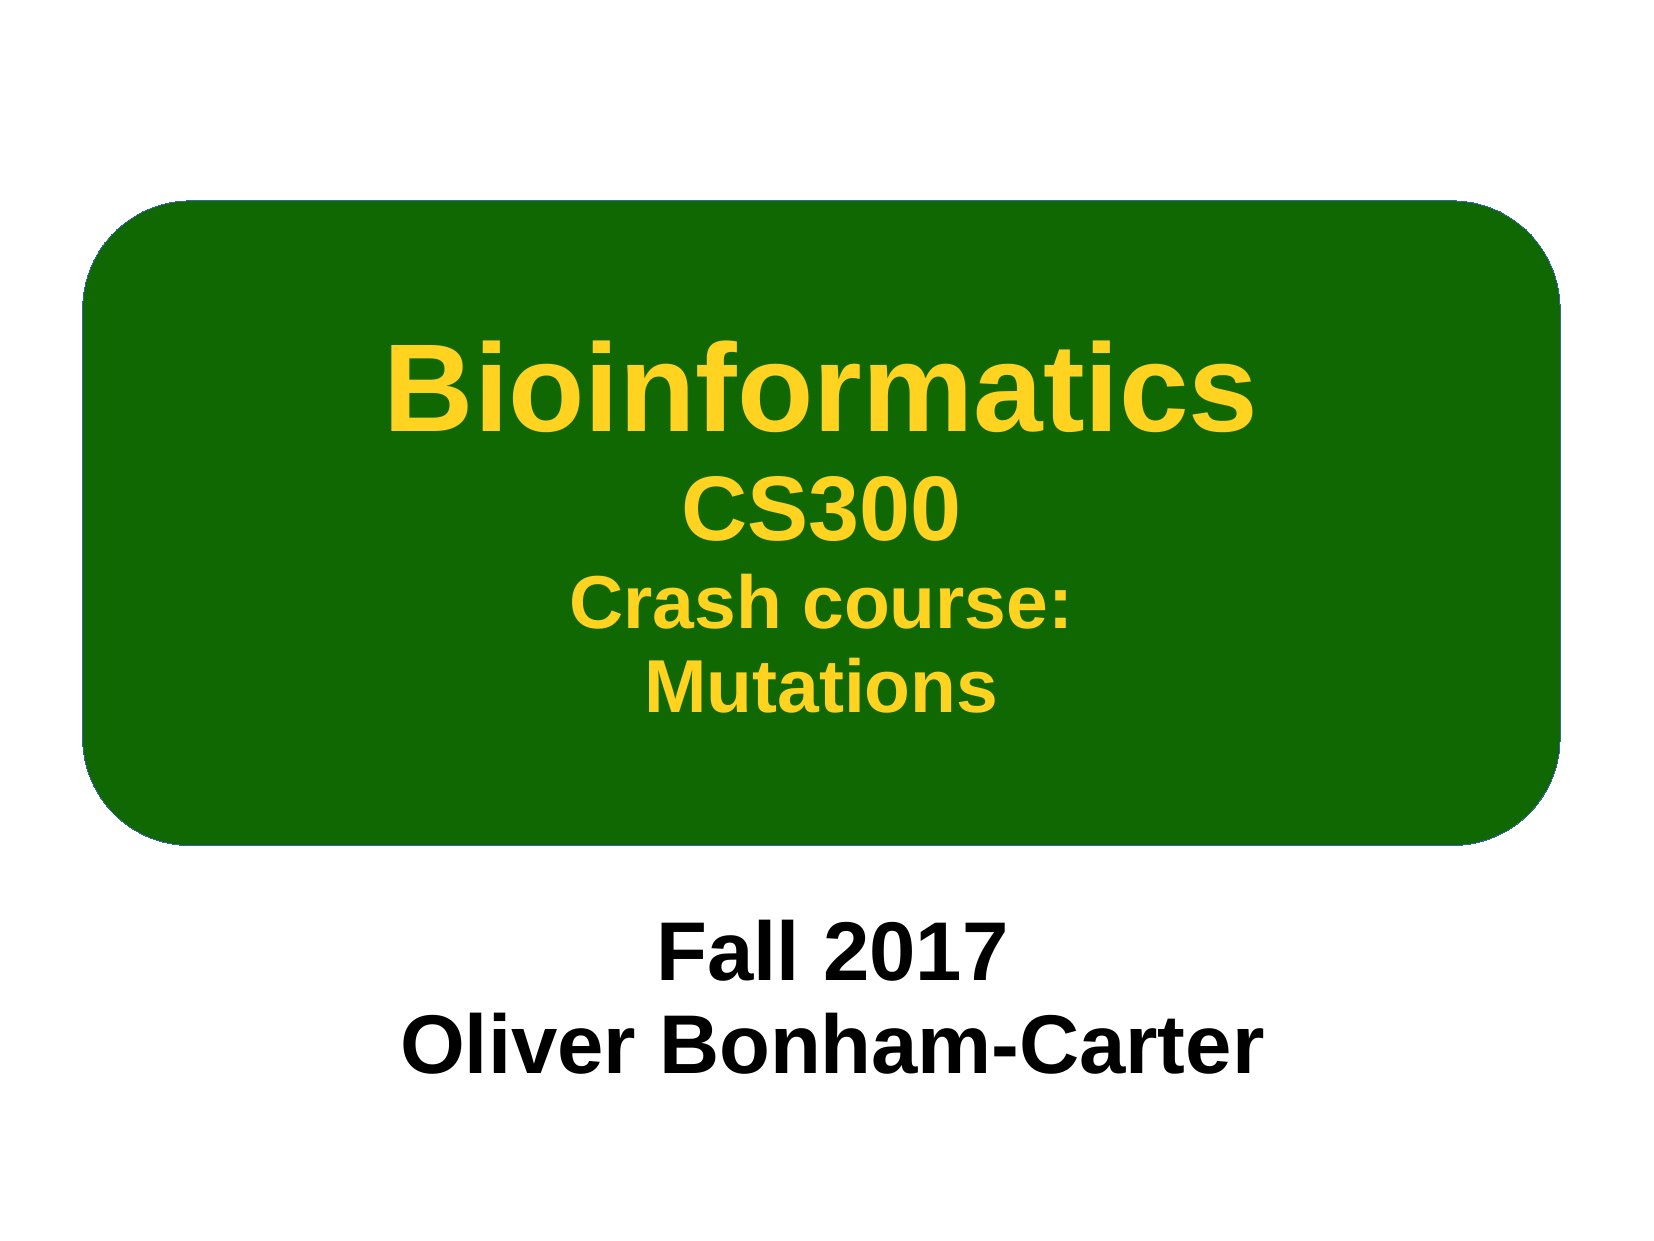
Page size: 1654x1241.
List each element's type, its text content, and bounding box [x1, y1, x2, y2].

text_box Bioinformatics CS300 Crash course: Mutations [82, 200, 1561, 846]
text_box Fall 2017 Oliver Bonham-Carter [385, 898, 1281, 1100]
